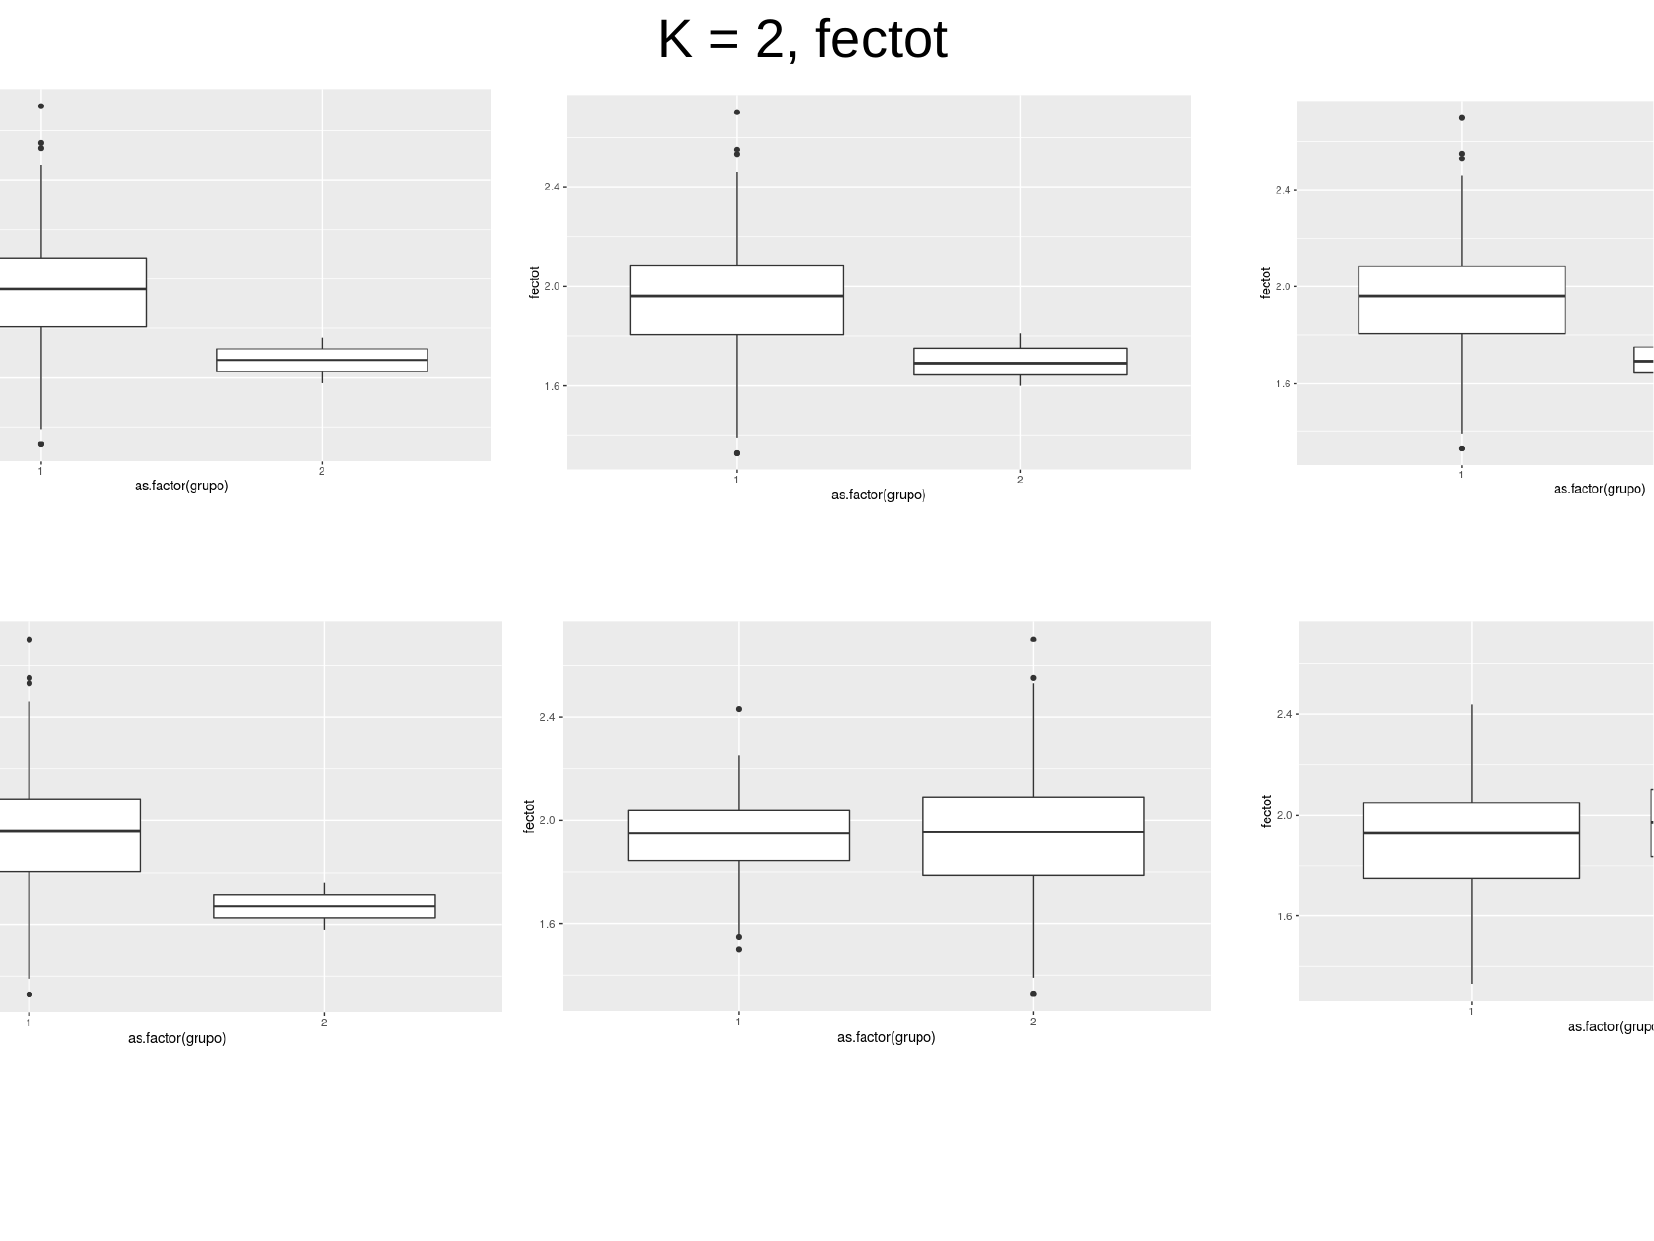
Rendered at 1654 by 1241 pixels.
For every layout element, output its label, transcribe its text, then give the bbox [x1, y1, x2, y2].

picture [0, 82, 497, 499]
picture [0, 614, 508, 1052]
picture [1251, 94, 1654, 502]
picture [519, 88, 1197, 508]
title K = 2, fectot [59, 0, 1548, 142]
picture [1251, 614, 1654, 1040]
picture [513, 614, 1217, 1051]
